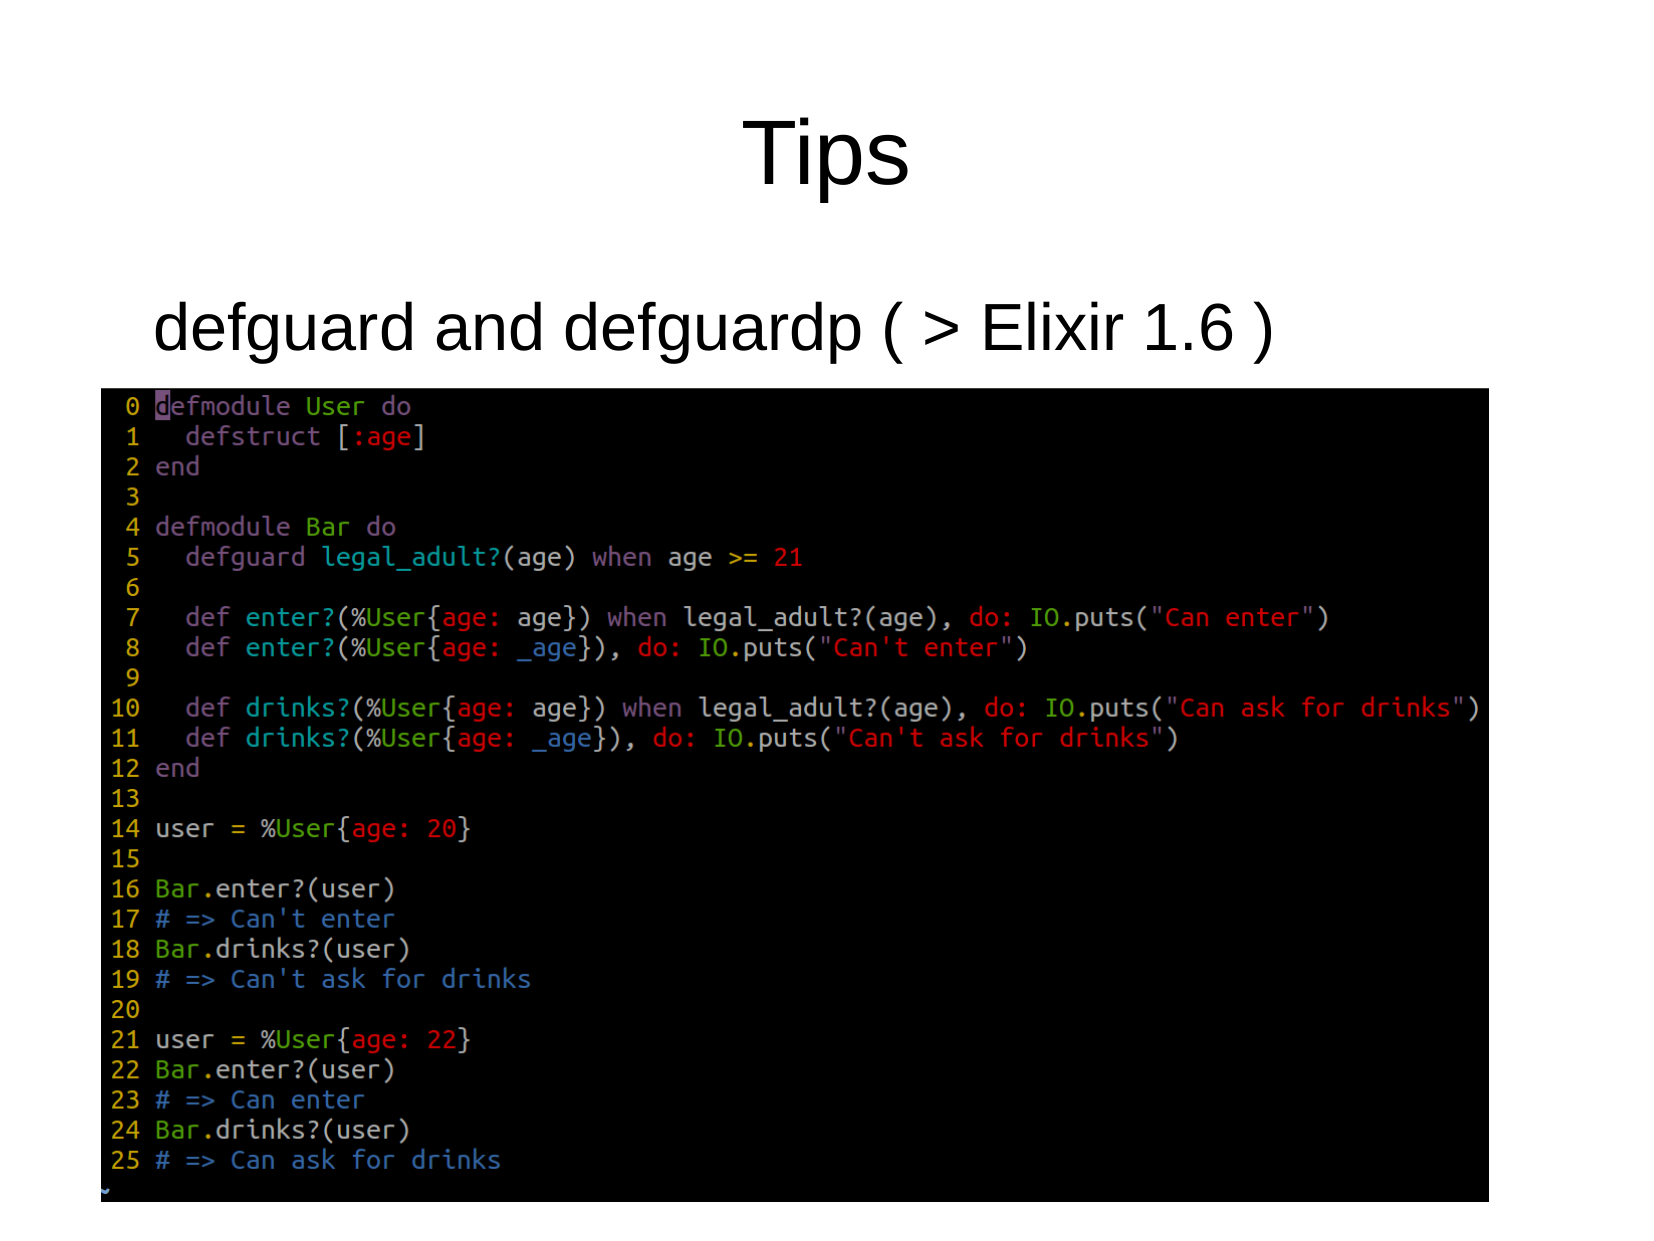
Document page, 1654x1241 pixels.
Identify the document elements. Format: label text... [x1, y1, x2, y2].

picture [101, 388, 1489, 1202]
title Tips [82, 49, 1571, 257]
list defguard and defguardp ( > Elixir 1.6 ) [82, 290, 1571, 1010]
